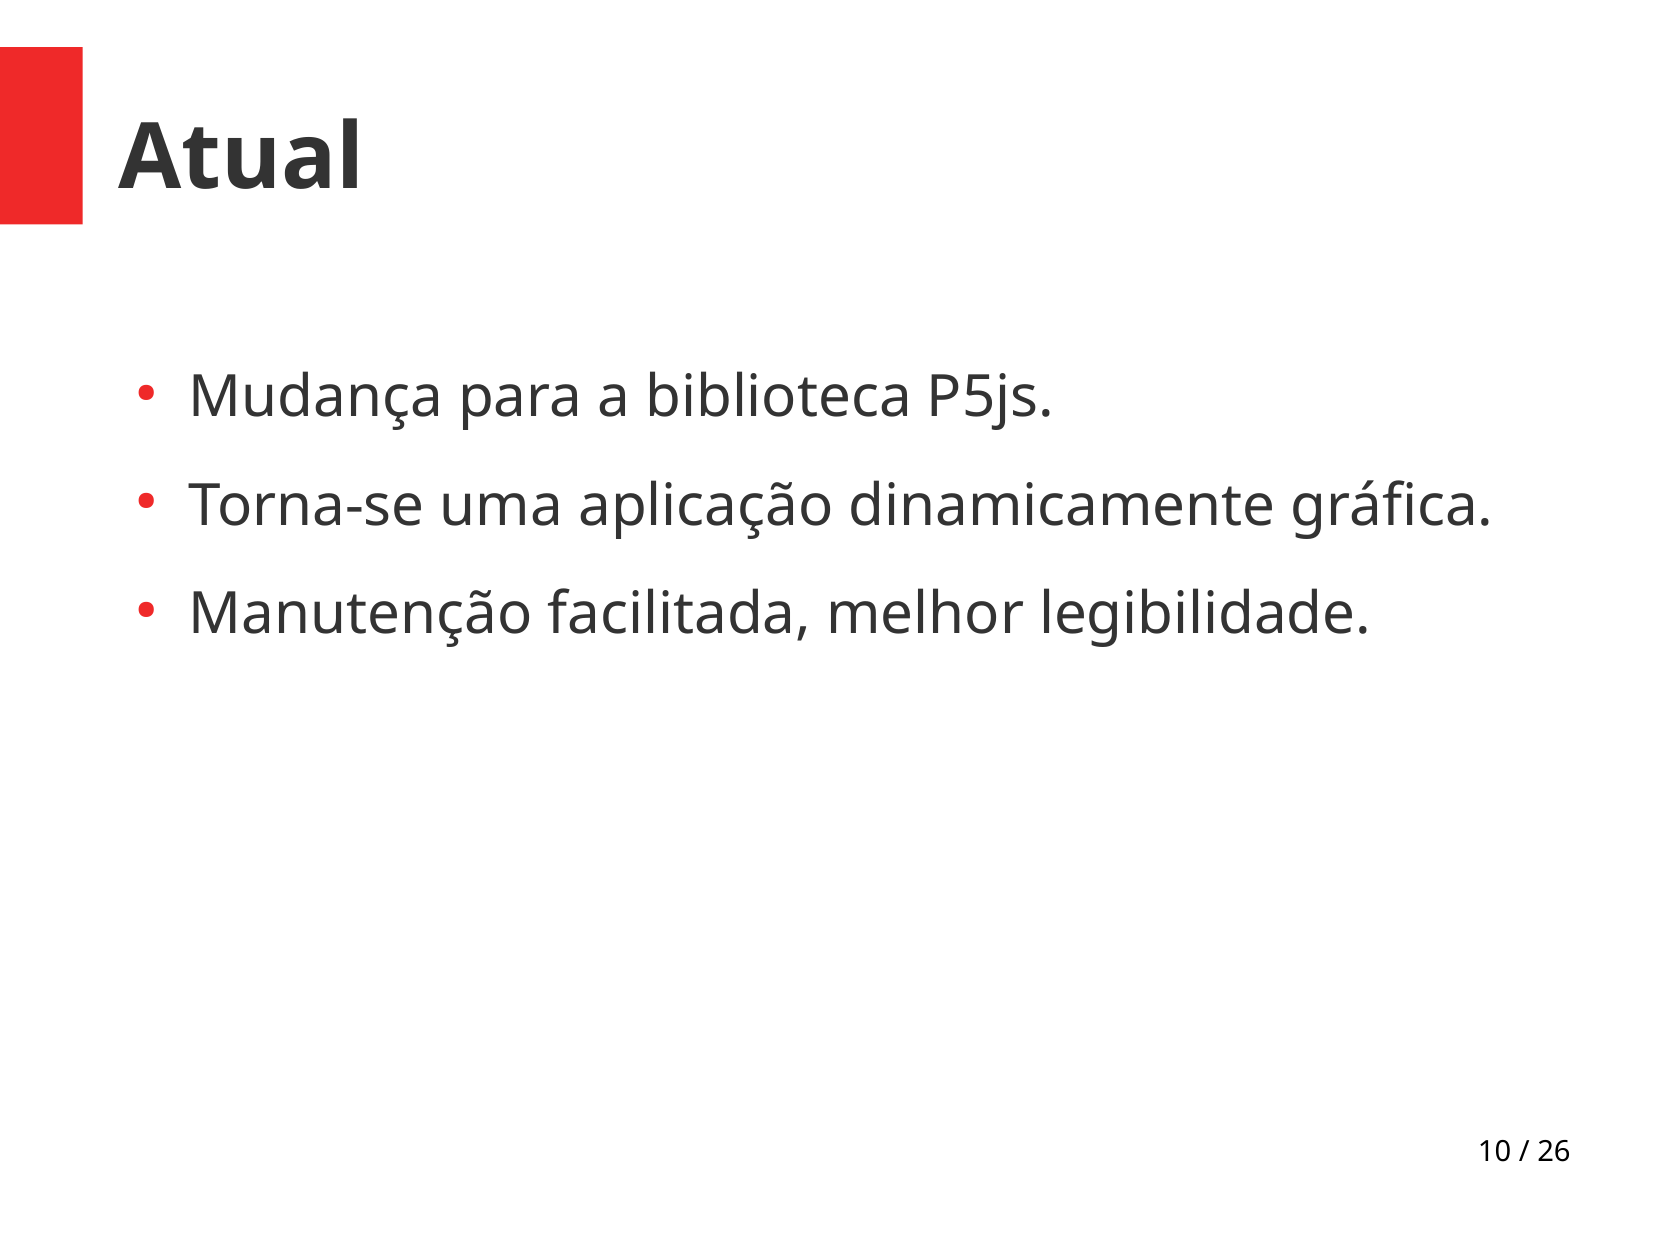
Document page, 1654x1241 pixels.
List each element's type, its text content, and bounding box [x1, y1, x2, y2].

list Mudança para a biblioteca P5js. Torna-se uma aplicação dinamicamente gráfica. Manutenção facilitada, melhor legibilidade. [118, 354, 1536, 1074]
title Atual [118, 49, 1571, 257]
